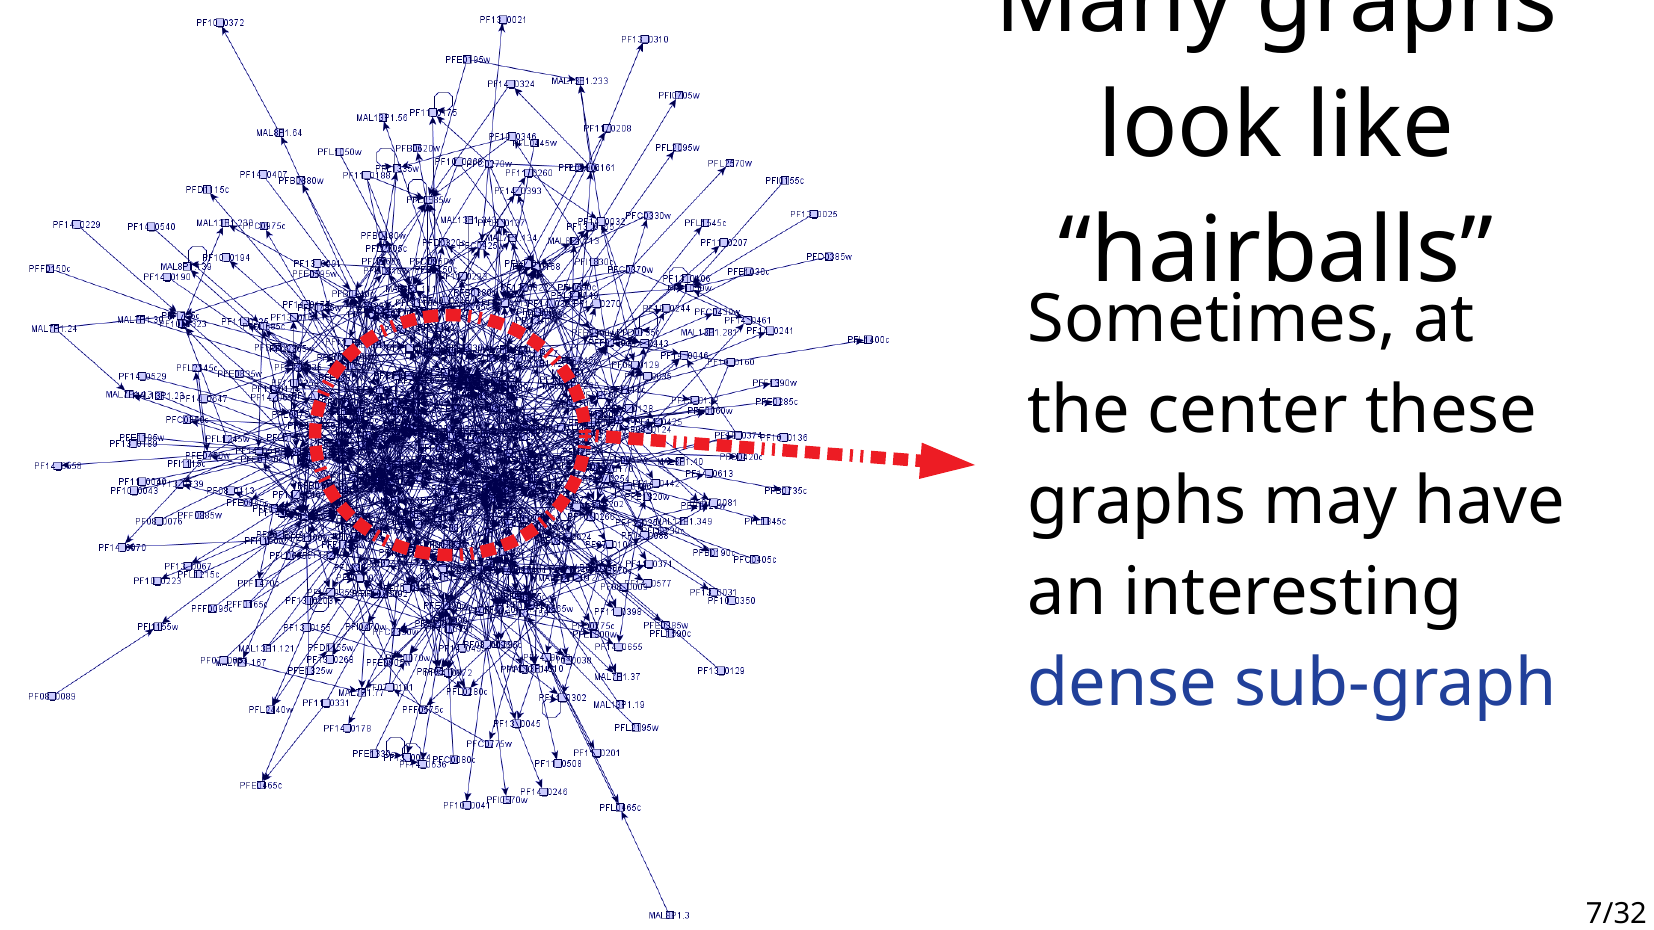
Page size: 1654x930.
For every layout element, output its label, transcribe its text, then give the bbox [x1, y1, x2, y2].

list Sometimes, at the center these graphs may have an interesting dense sub-graph [1027, 270, 1576, 811]
title Many graphs look like “hairballs” [900, 0, 1653, 250]
picture [15, 1, 901, 930]
